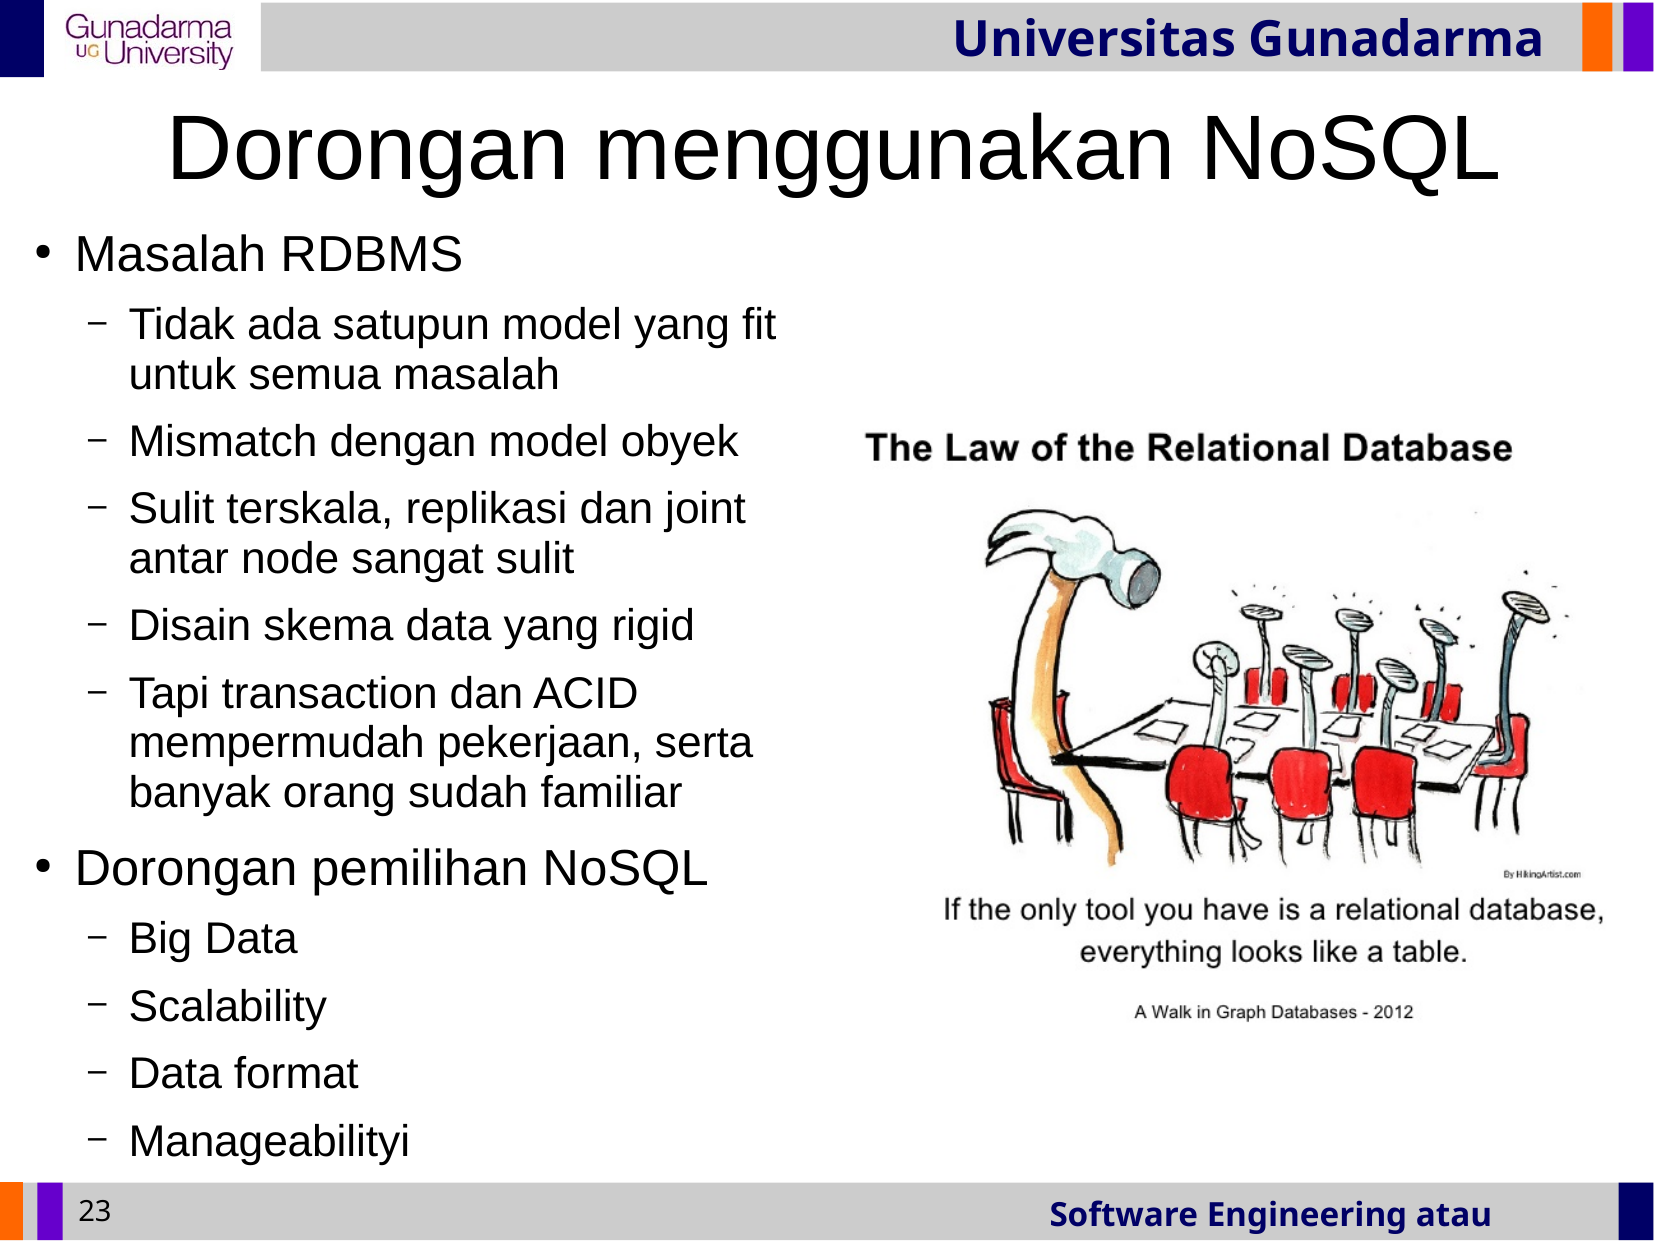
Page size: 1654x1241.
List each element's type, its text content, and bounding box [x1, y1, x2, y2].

picture [64, 0, 235, 70]
title Dorongan menggunakan NoSQL [78, 84, 1592, 211]
list Masalah RDBMS Tidak ada satupun model yang fit untuk semua masalah Mismatch dengan model obyek Sulit terskala, replikasi dan joint antar node sangat sulit Disain skema data yang rigid Tapi transaction dan ACID mempermudah pekerjaan, serta banyak orang sudah familiar Dorongan pemilihan NoSQL Big Data Scalability Data format Manageabilityi [20, 224, 825, 1171]
picture [854, 405, 1620, 1035]
